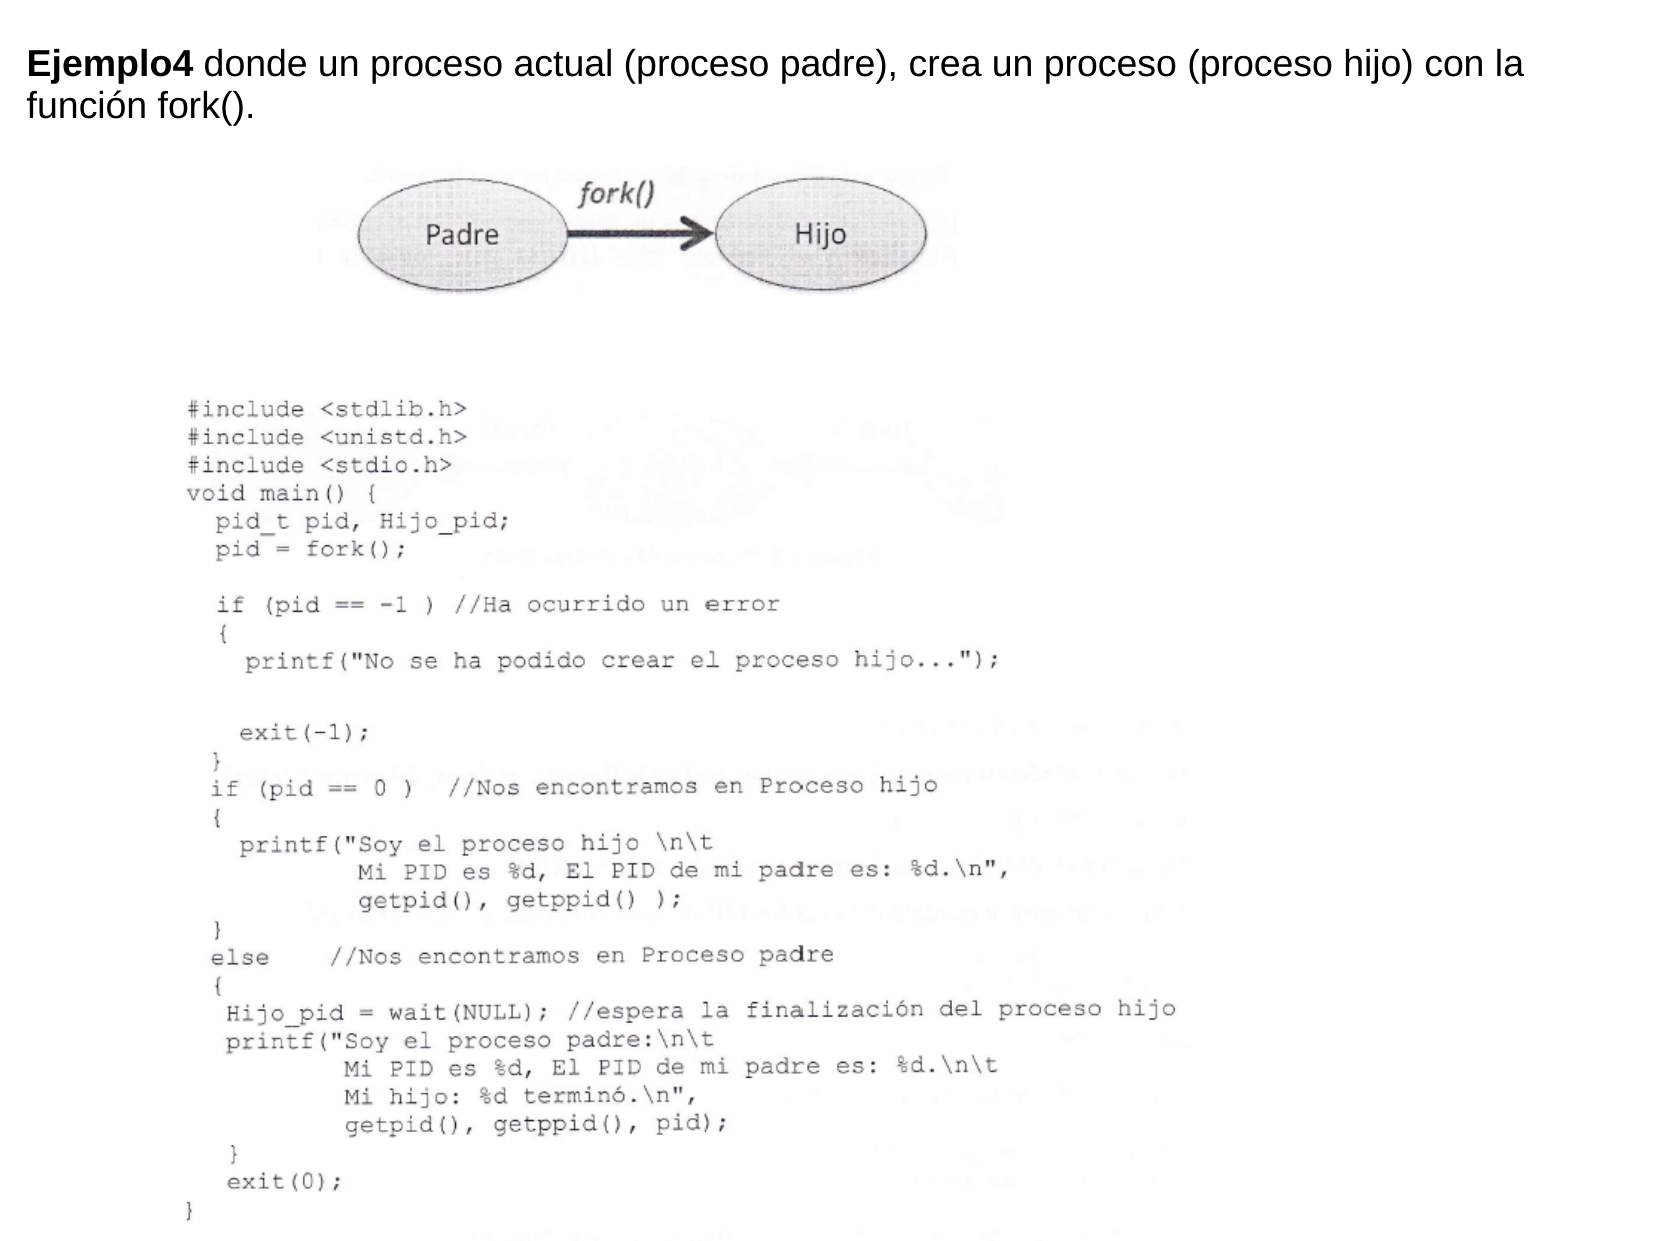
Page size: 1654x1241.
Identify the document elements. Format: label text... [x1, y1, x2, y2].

picture [172, 398, 1004, 709]
text_box Ejemplo4 donde un proceso actual (proceso padre), crea un proceso (proceso hijo) con la función fork(). [11, 35, 1630, 178]
picture [318, 166, 958, 308]
picture [159, 717, 1193, 1241]
